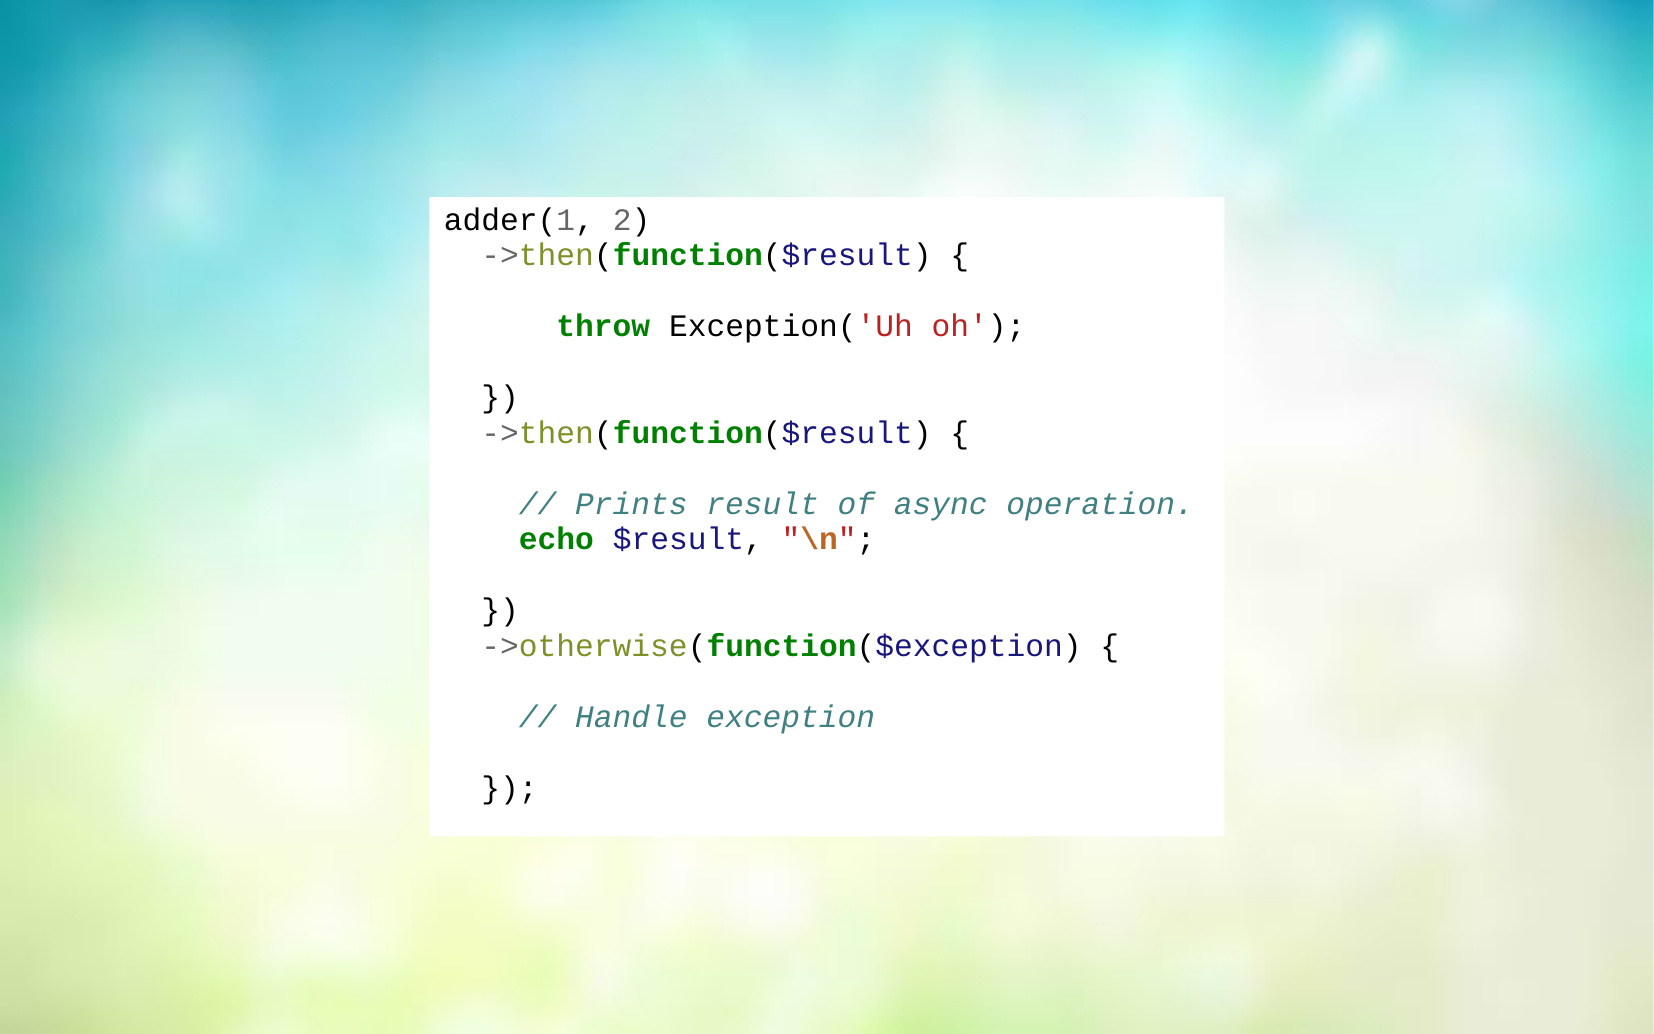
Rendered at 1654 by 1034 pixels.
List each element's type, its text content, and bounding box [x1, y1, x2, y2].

picture [0, 0, 1654, 1034]
text_box adder(1, 2) ->then(function($result) { throw Exception('Uh oh'); }) ->then(function($result) { // Prints result of async operation. echo $result, "\n"; }) ->otherwise(function($exception) { // Handle exception }); [429, 197, 1225, 837]
